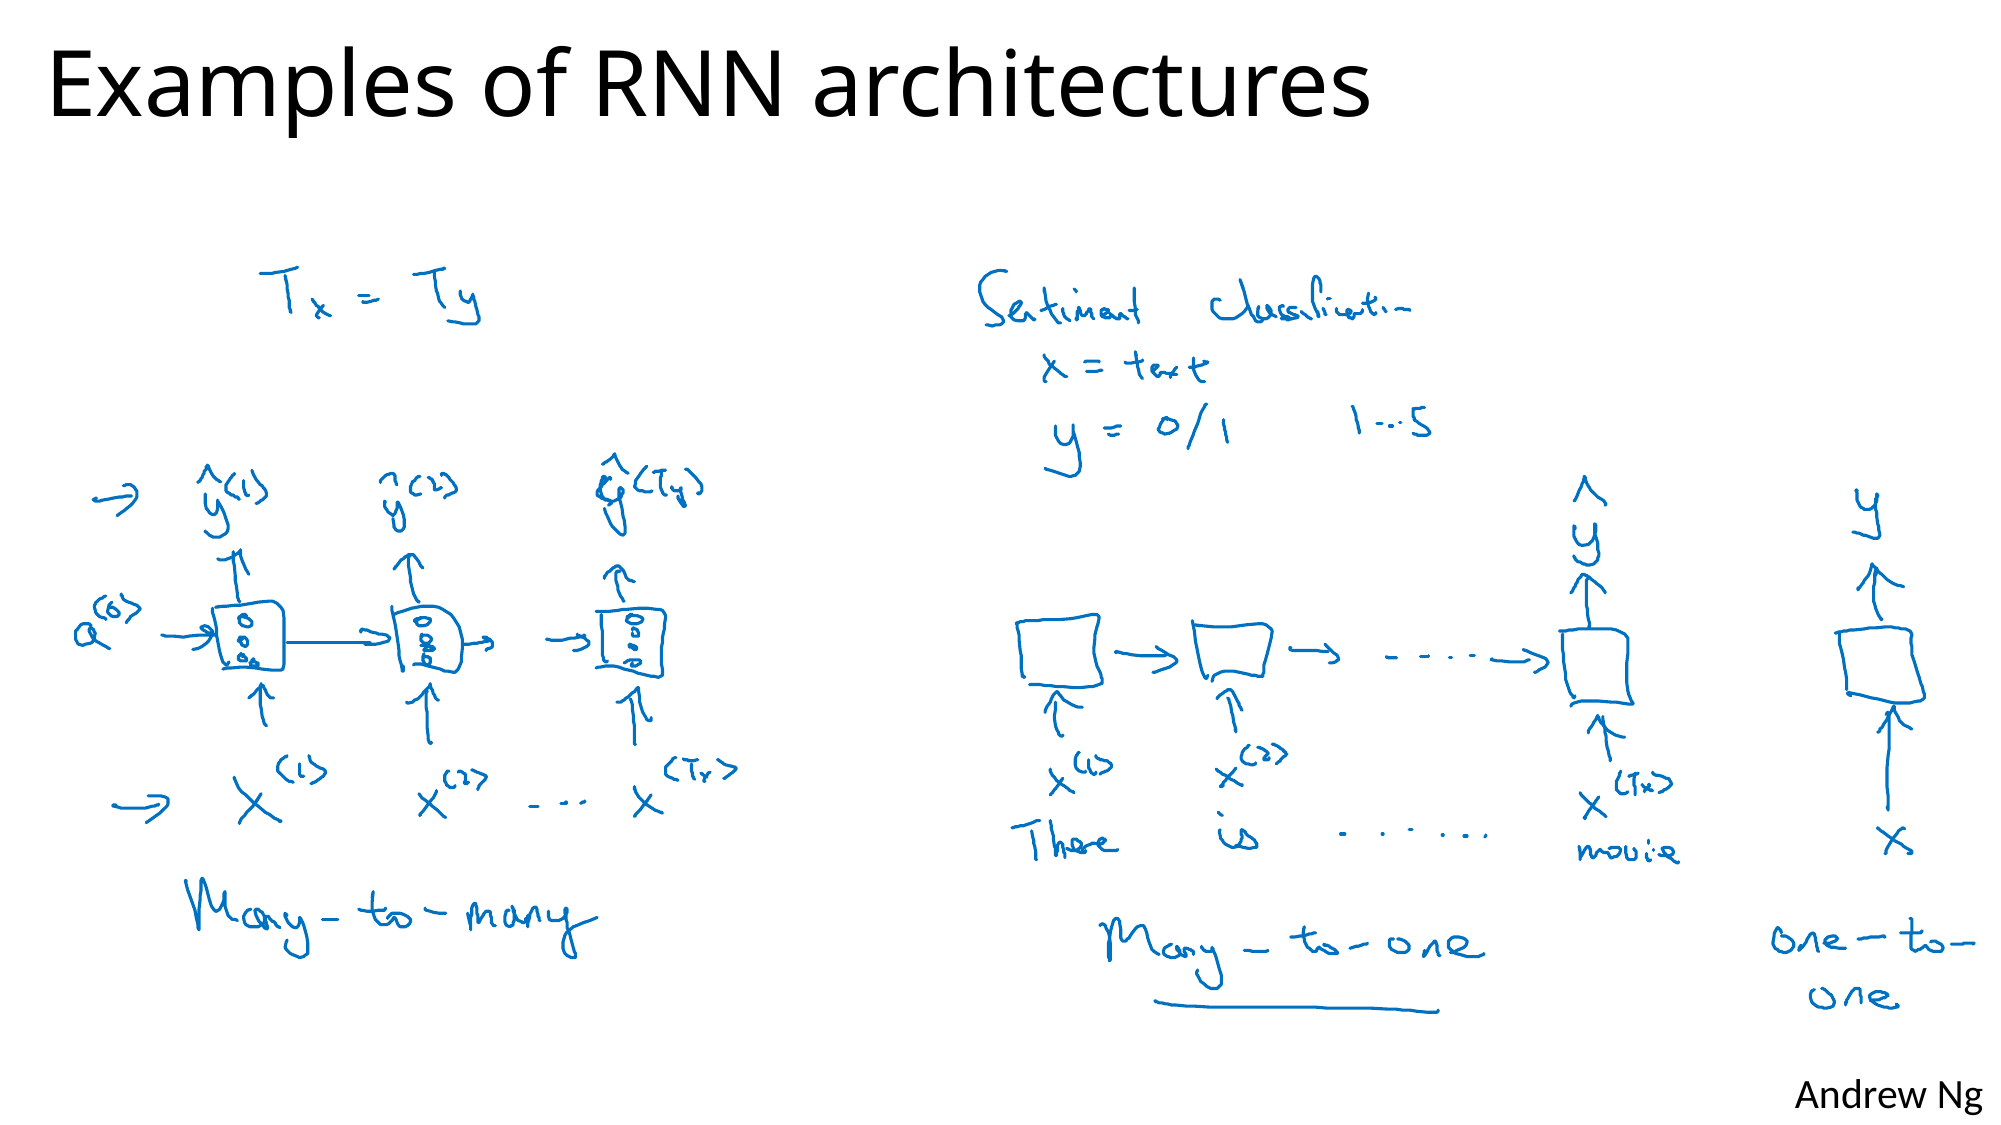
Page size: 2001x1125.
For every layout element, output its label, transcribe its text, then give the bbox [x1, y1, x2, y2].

text_box Examples of RNN architectures [30, 29, 2000, 248]
picture [71, 263, 1980, 1017]
